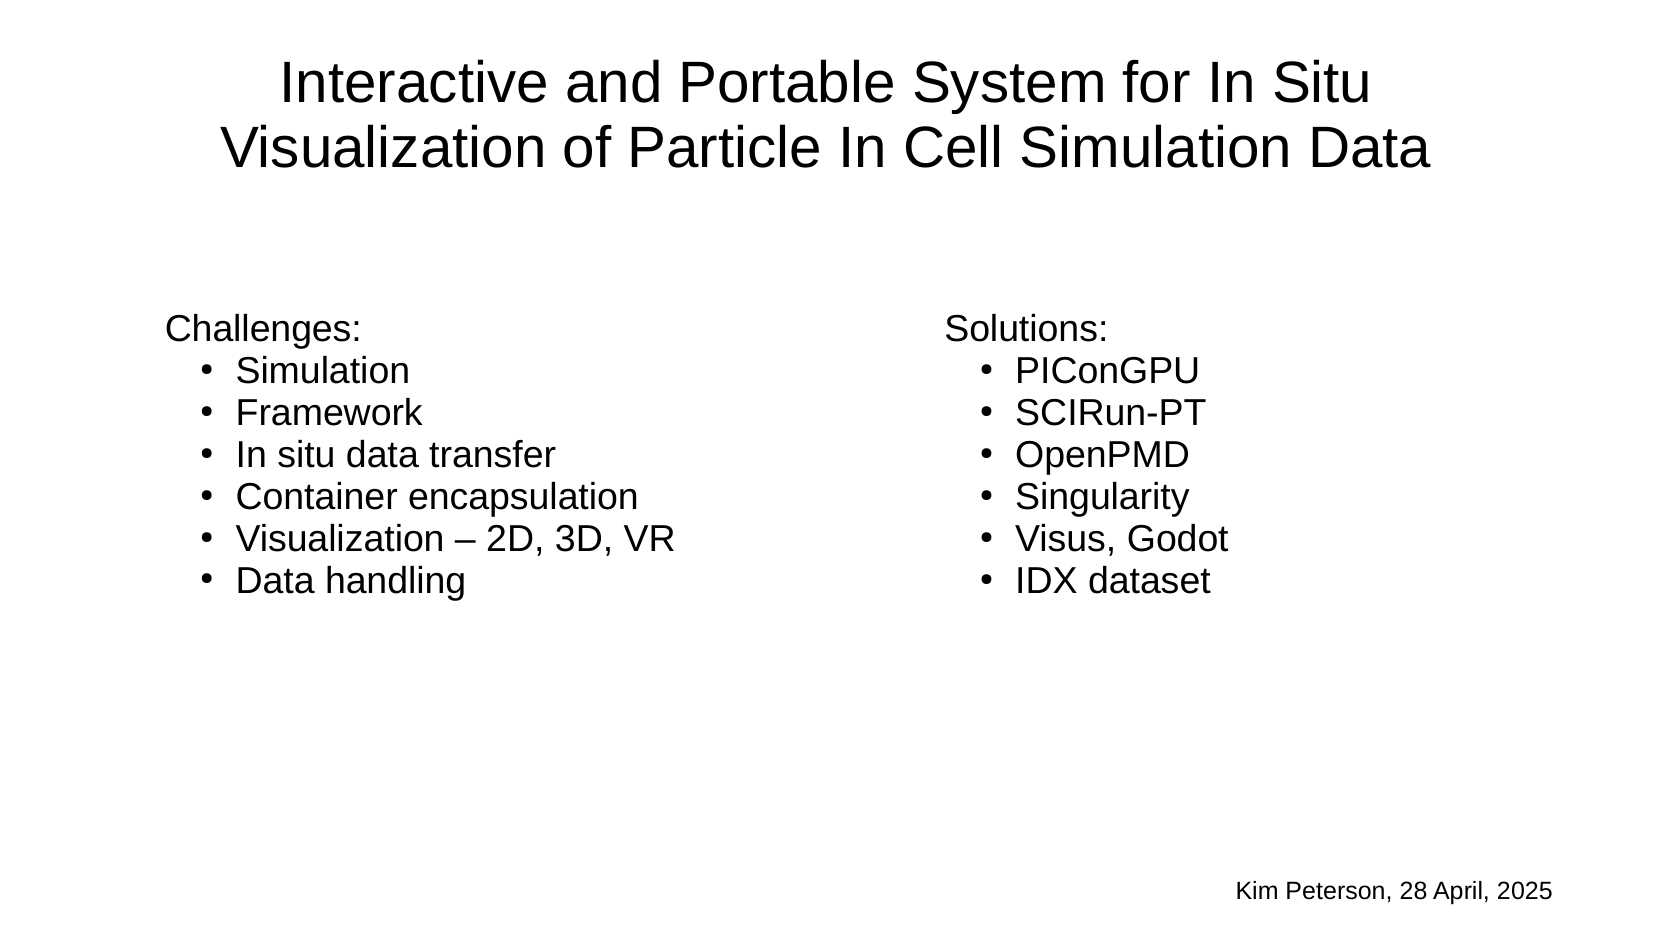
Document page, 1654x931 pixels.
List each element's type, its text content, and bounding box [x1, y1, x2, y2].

text_box Kim Peterson, 28 April, 2025 [1220, 868, 1598, 918]
text_box Challenges: Simulation Framework In situ data transfer Container encapsulation Visualization – 2D, 3D, VR Data handling [150, 300, 757, 609]
text_box Solutions: PIConGPU SCIRun-PT OpenPMD Singularity Visus, Godot IDX dataset [929, 300, 1536, 609]
title Interactive and Portable System for In Situ Visualization of Particle In Cell Simulation Data [82, 37, 1571, 193]
